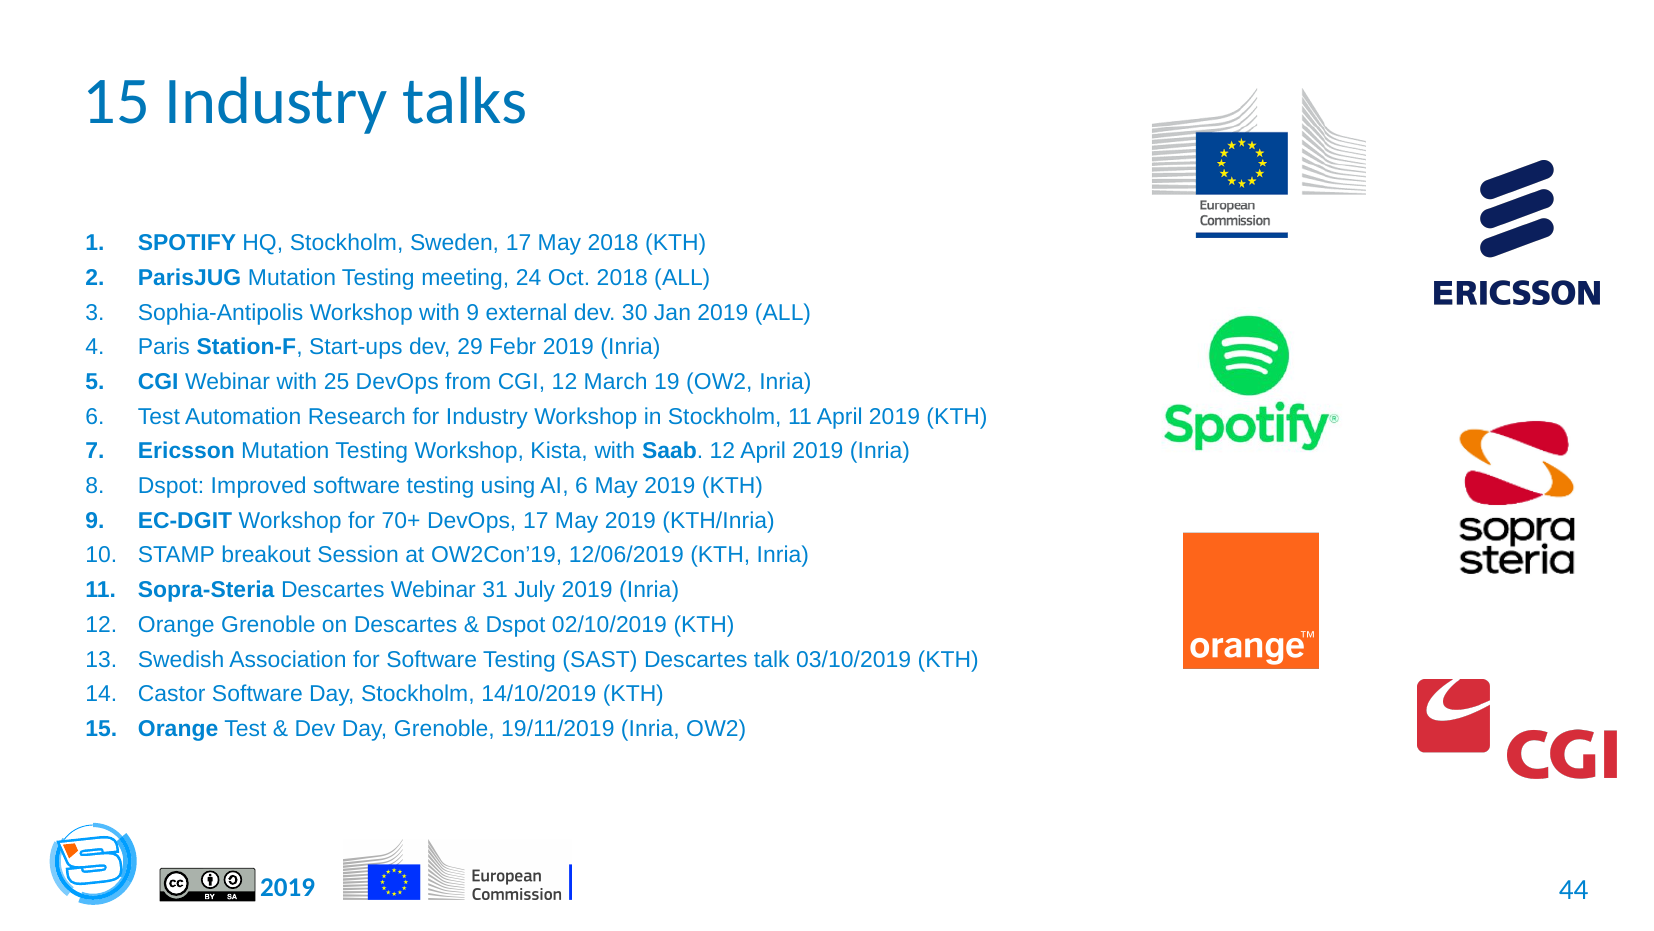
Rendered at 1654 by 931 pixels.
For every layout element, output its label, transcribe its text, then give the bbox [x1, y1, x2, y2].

picture [1417, 679, 1617, 779]
picture [343, 839, 572, 900]
picture [1434, 160, 1600, 305]
title 15 Industry talks [82, 73, 1563, 145]
picture [1398, 379, 1636, 616]
picture [1166, 528, 1336, 673]
picture [1137, 307, 1363, 460]
list SPOTIFY HQ, Stockholm, Sweden, 17 May 2018 (KTH) ParisJUG Mutation Testing meeting, 24 Oct. 2018 (ALL) Sophia-Antipolis Workshop with 9 external dev. 30 Jan 2019 (ALL) Paris Station-F, Start-ups dev, 29 Febr 2019 (Inria) CGI Webinar with 25 DevOps from CGI, 12 March 19 (OW2, Inria) Test Automation Research for Industry Workshop in Stockholm, 11 April 2019 (KTH) Ericsson Mutation Testing Workshop, Kista, with Saab. 12 April 2019 (Inria) Dspot: Improved software testing using AI, 6 May 2019 (KTH) EC-DGIT Workshop for 70+ DevOps, 17 May 2019 (KTH/Inria) STAMP breakout Session at OW2Con’19, 12/06/2019 (KTH, Inria) Sopra-Steria Descartes Webinar 31 July 2019 (Inria) Orange Grenoble on Descartes & Dspot 02/10/2019 (KTH) Swedish Association for Software Testing (SAST) Descartes talk 03/10/2019 (KTH) Castor Software Day, Stockholm, 14/10/2019 (KTH) Orange Test & Dev Day, Grenoble, 19/11/2019 (Inria, OW2) [70, 232, 1075, 769]
picture [1116, 88, 1366, 280]
